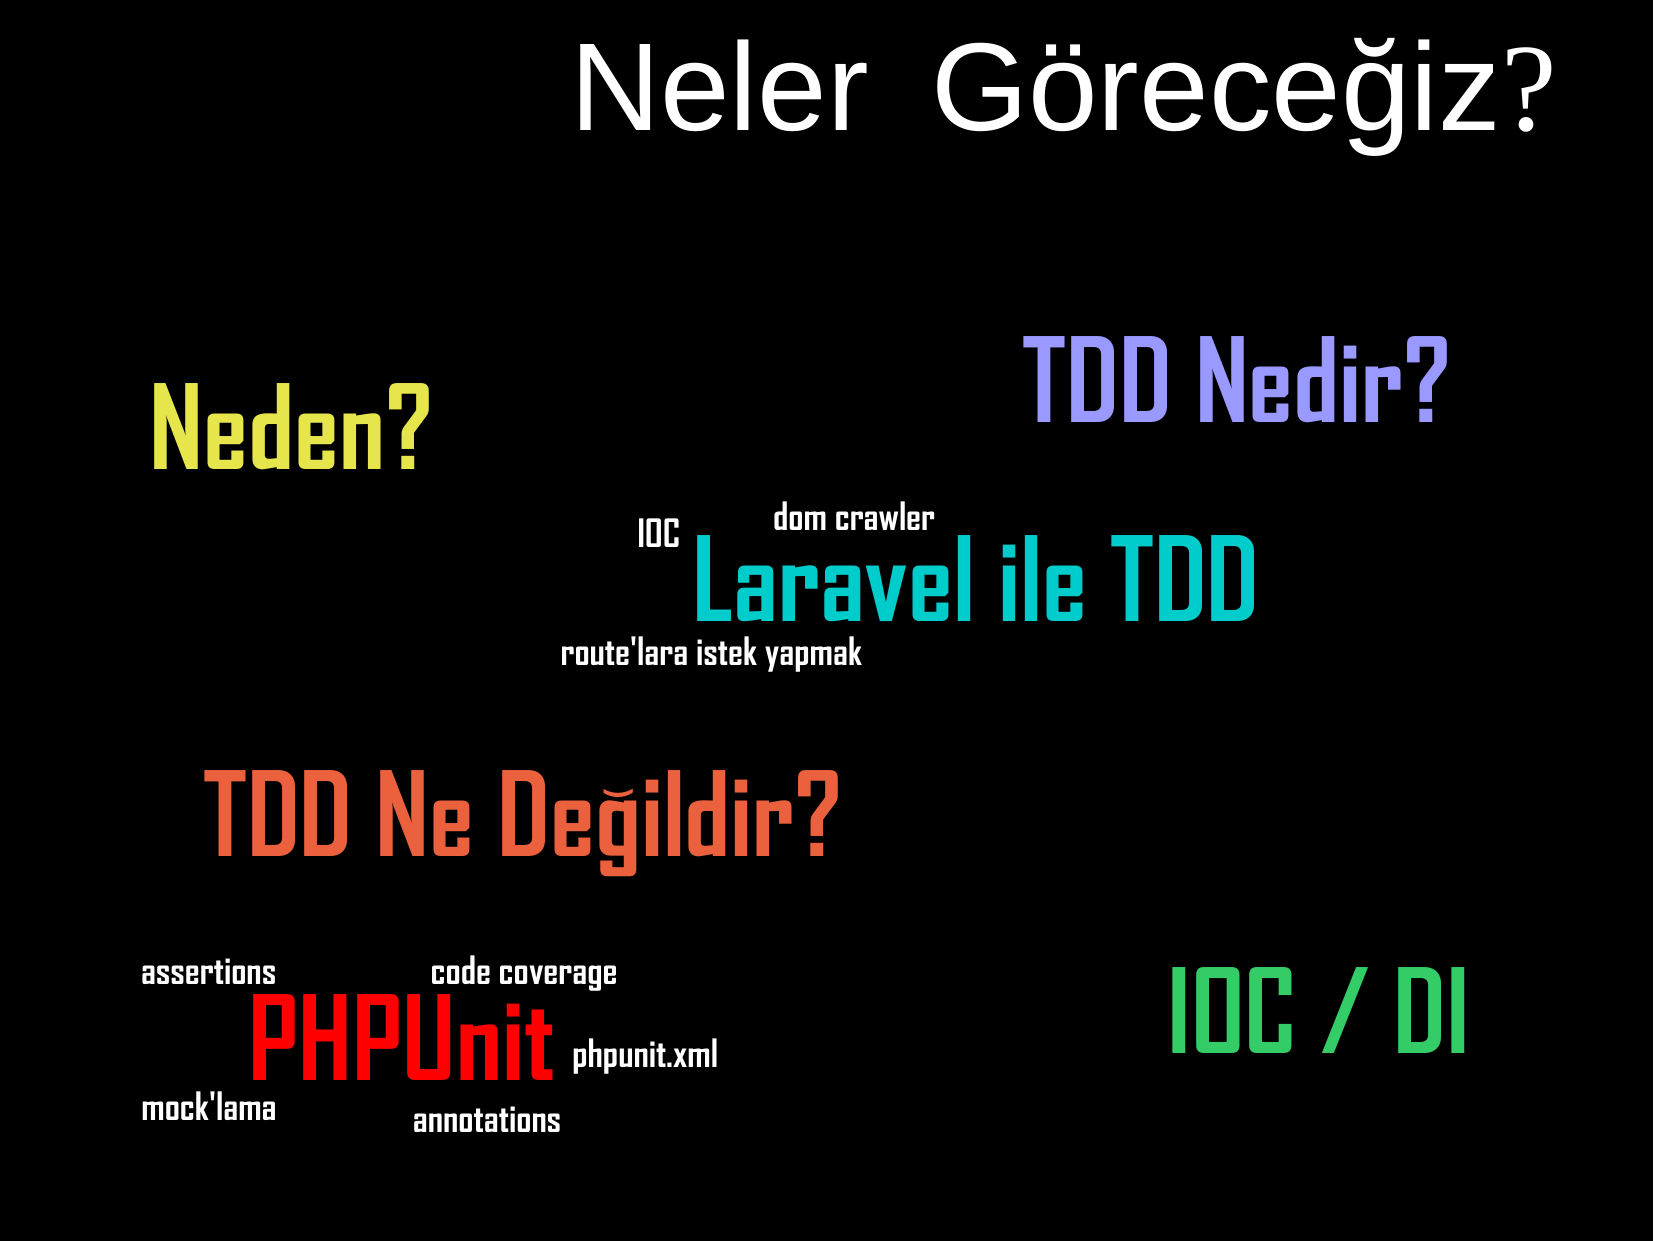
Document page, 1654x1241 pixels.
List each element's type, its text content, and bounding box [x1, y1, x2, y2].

text_box code coverage [415, 939, 633, 1000]
text_box mock'lama [126, 1075, 292, 1136]
text_box assertions [126, 939, 293, 1000]
text_box phpunit.xml [557, 1022, 734, 1083]
text_box Laravel ile TDD [677, 501, 1275, 652]
text_box TDD Nedir? [1007, 302, 1467, 453]
text_box route'lara istek yapmak [545, 620, 878, 681]
text_box annotations [398, 1087, 577, 1148]
text_box dom crawler [758, 485, 951, 546]
text_box IOC [622, 502, 696, 563]
text_box PHPUnit [233, 960, 571, 1111]
text_box TDD Ne Değildir? [188, 736, 858, 887]
text_box Neler Göreceğiz? [555, 36, 1098, 201]
text_box IOC / DI [1153, 934, 1486, 1085]
text_box Neden? [135, 349, 448, 500]
